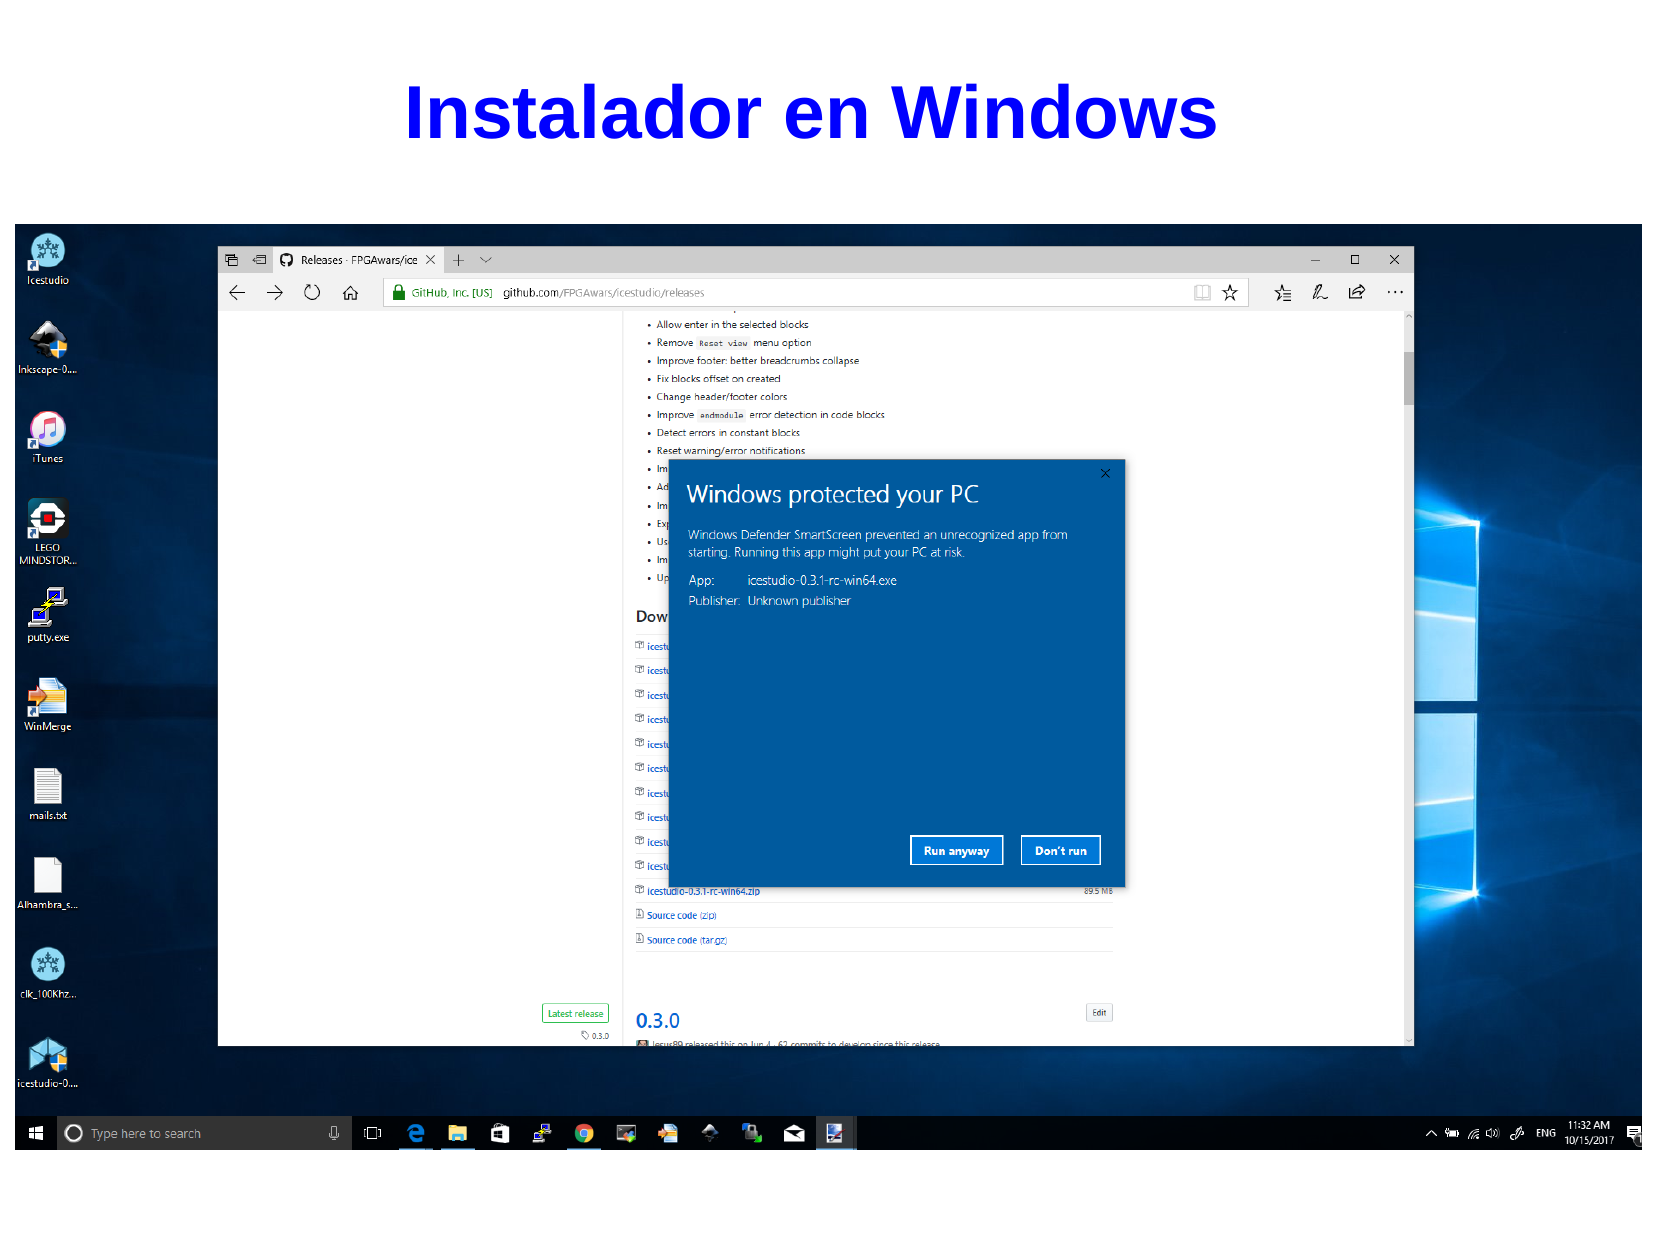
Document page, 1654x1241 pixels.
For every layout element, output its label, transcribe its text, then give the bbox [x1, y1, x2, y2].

picture [15, 224, 1642, 1156]
text_box Instalador en Windows [64, 60, 1561, 166]
